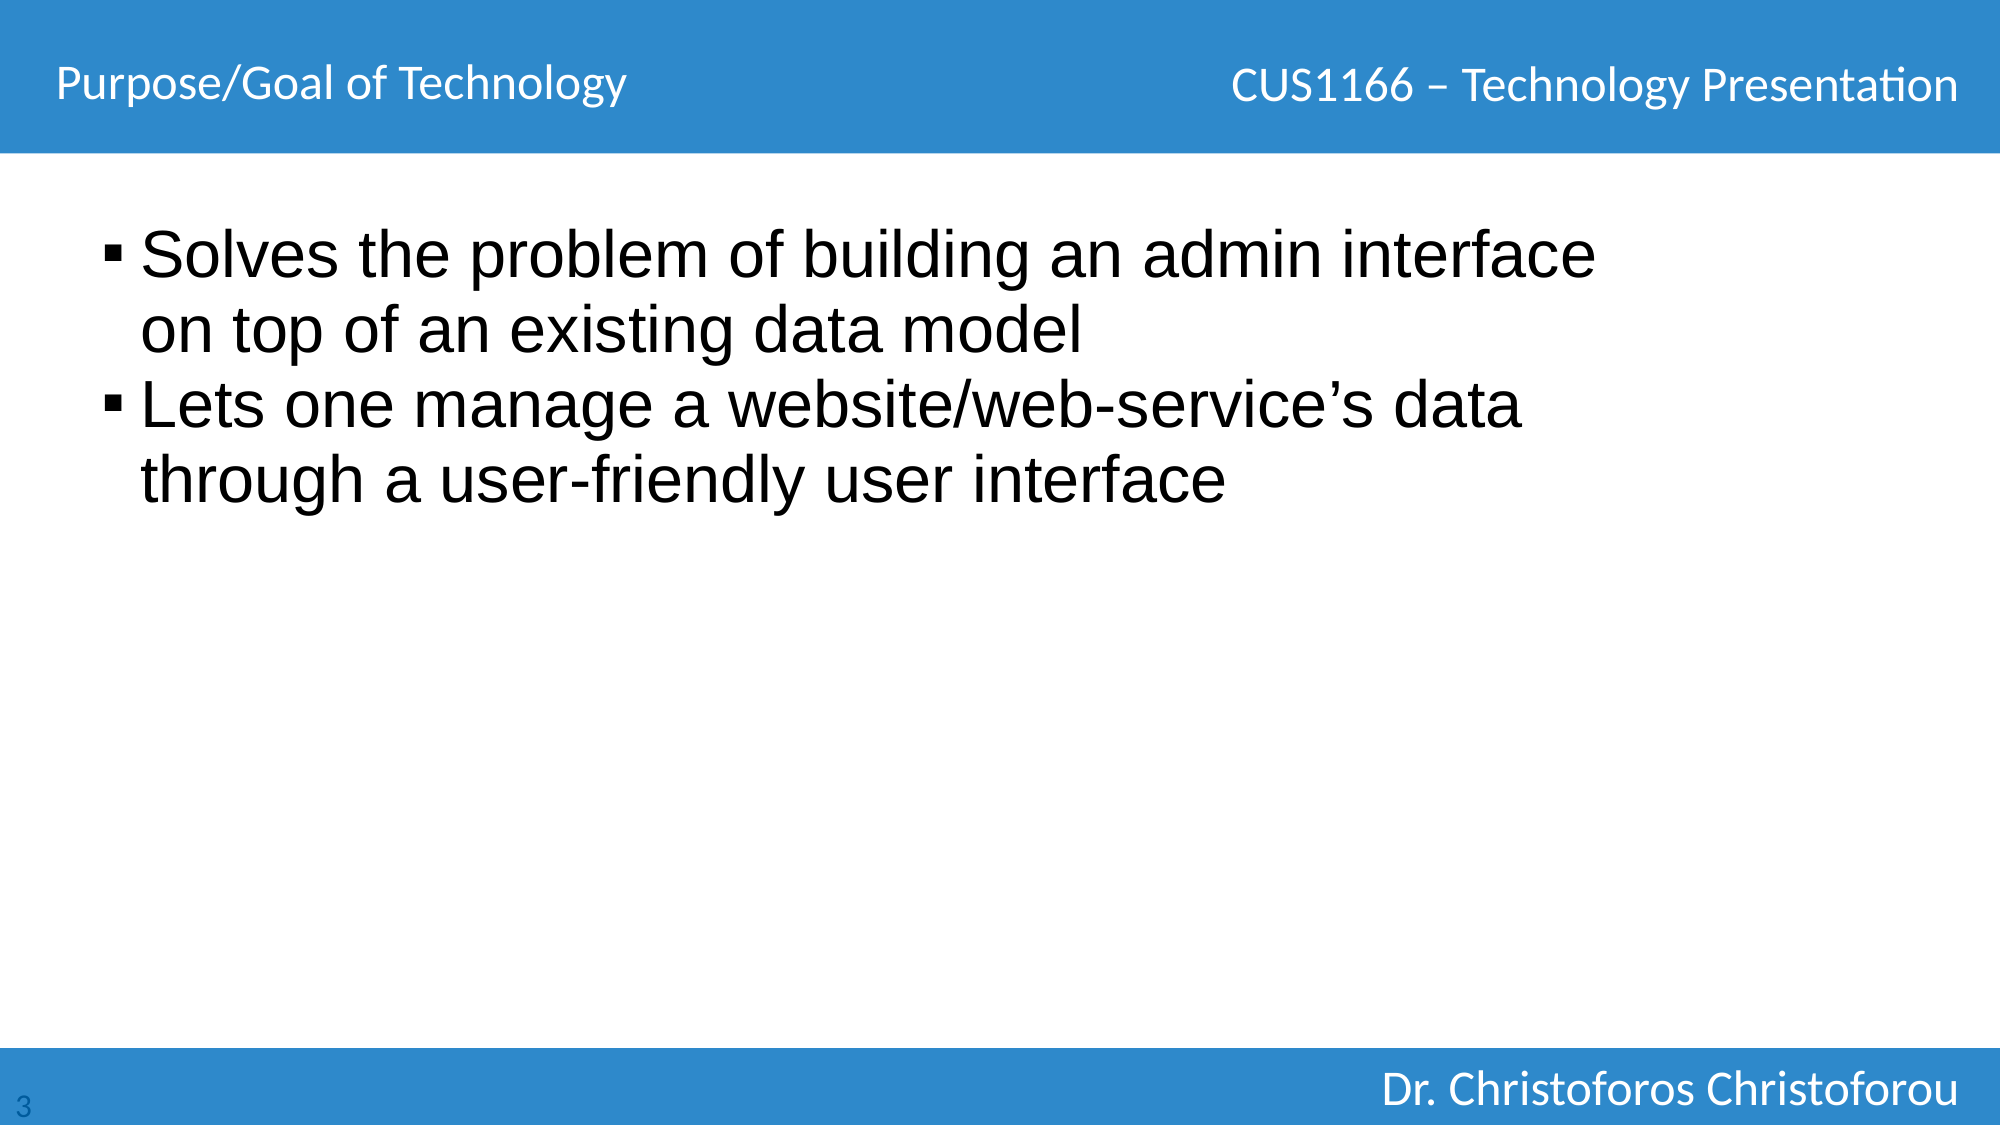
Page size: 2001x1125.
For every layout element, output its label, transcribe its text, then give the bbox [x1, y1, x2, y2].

text_box Solves the problem of building an admin interface on top of an existing data model Lets one manage a website/web-service’s data through a user-friendly user interface [90, 210, 1636, 522]
text_box Purpose/Goal of Technology [41, 41, 1330, 117]
